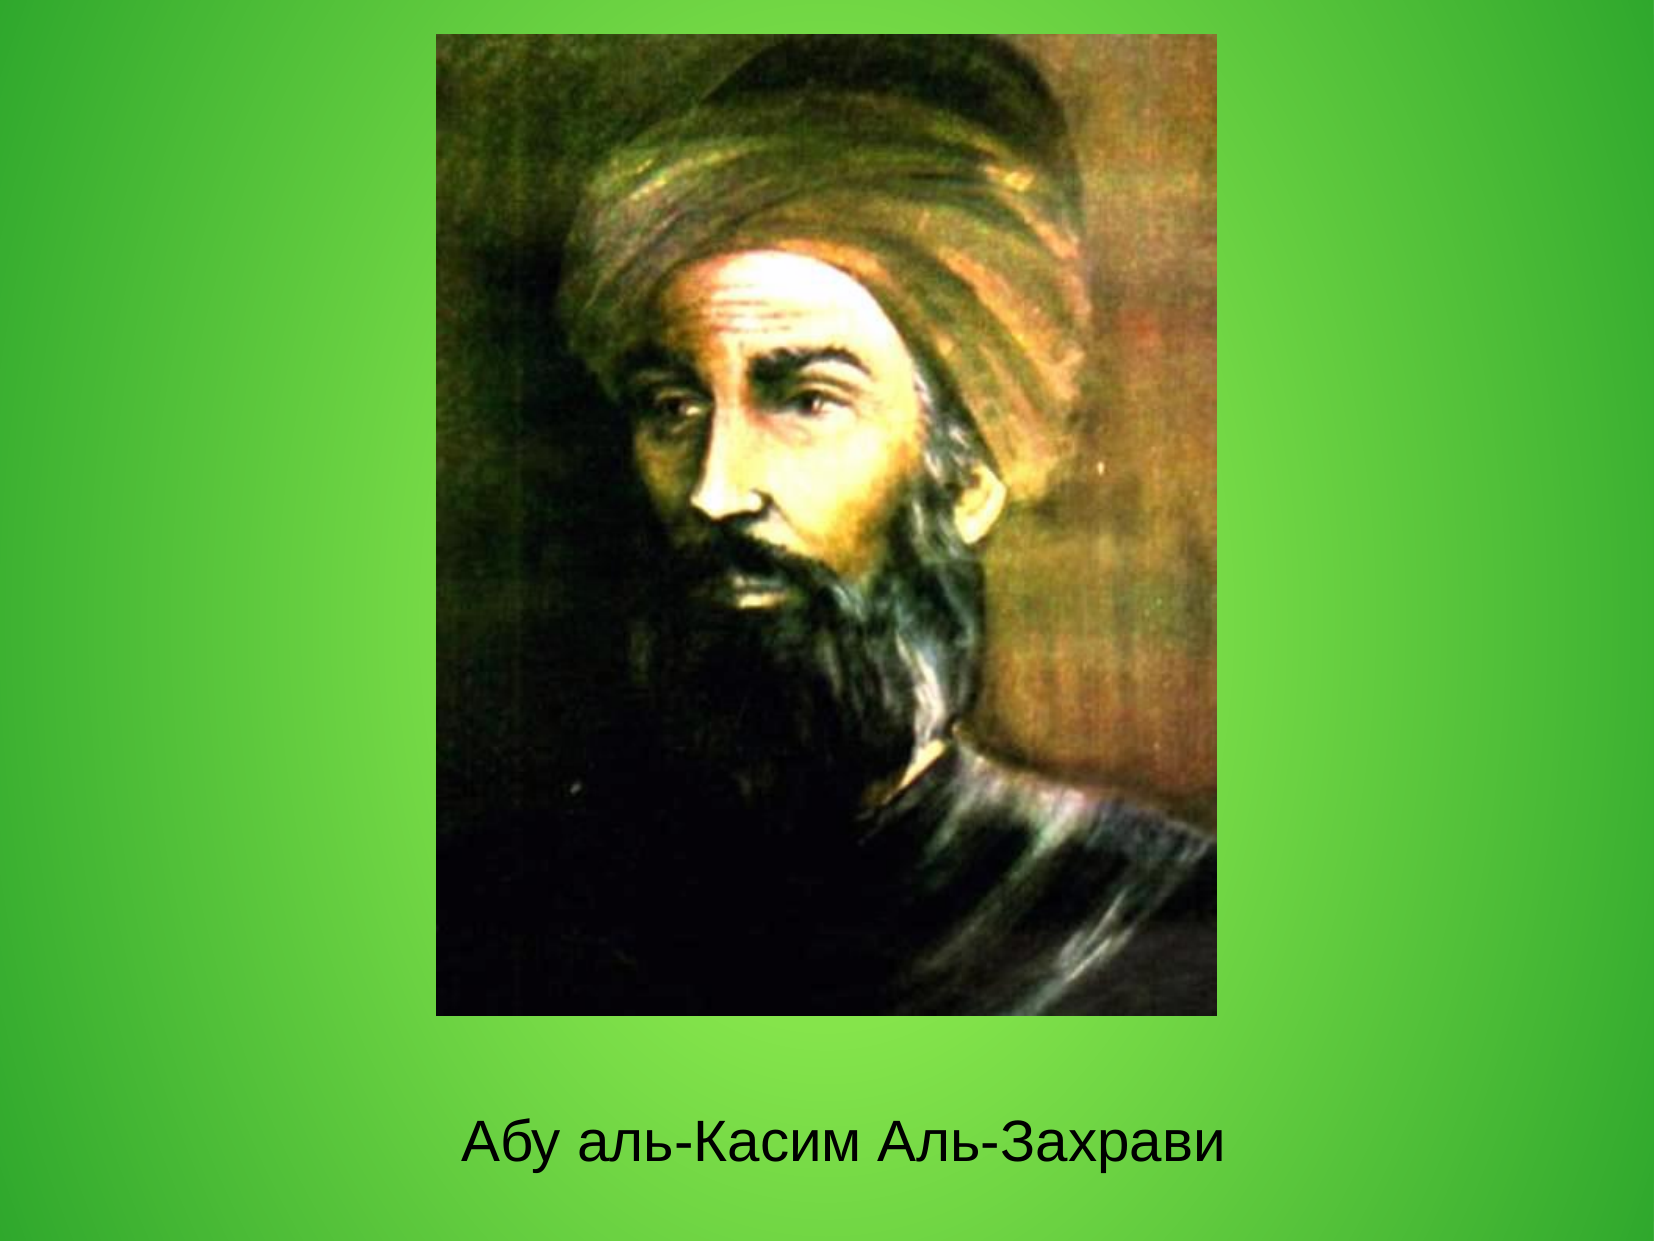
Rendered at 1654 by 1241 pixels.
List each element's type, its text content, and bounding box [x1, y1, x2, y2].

picture [436, 34, 1217, 1016]
text_box Абу аль-Касим Аль-Захрави [446, 1101, 1241, 1182]
